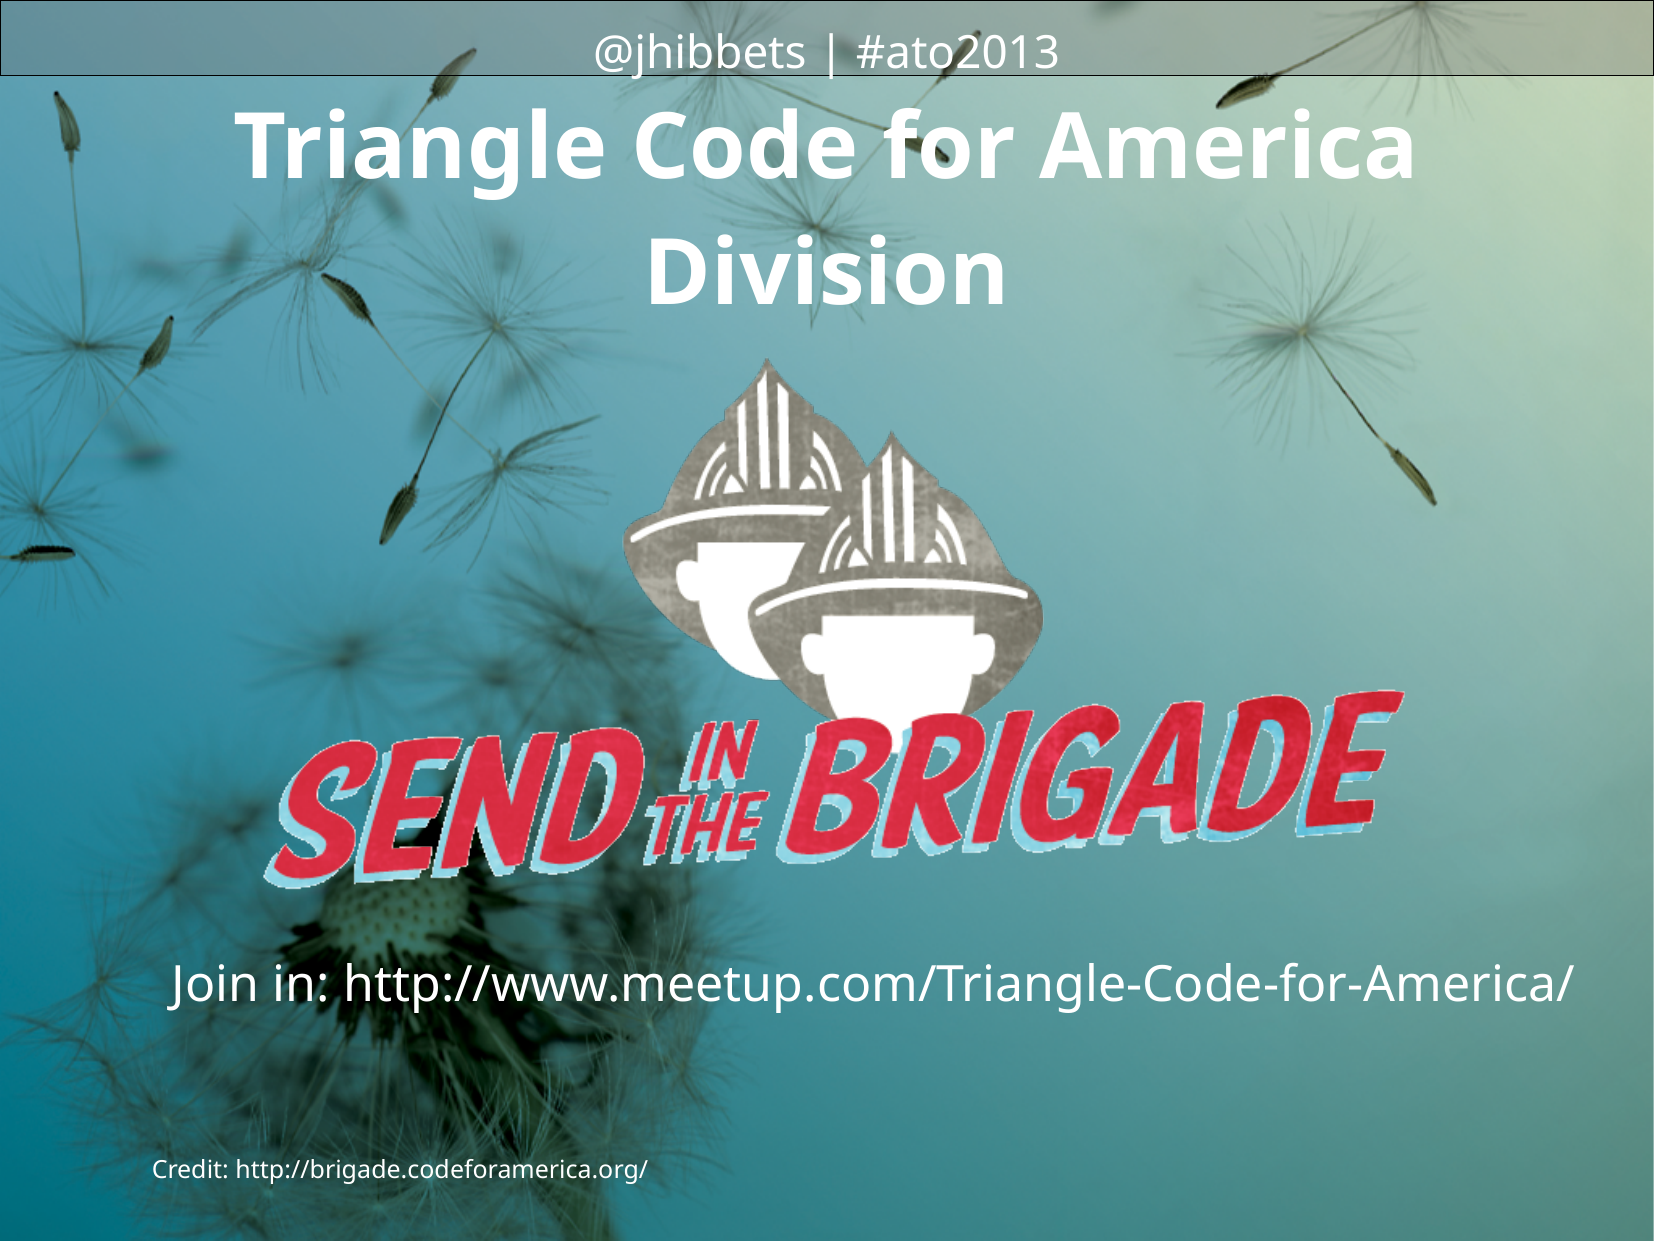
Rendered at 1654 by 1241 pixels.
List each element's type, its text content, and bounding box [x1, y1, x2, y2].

title Triangle Code for America Division [82, 102, 1571, 310]
text_box Join in: http://www.meetup.com/Triangle-Code-for-America/ [157, 941, 1599, 1080]
picture [0, 76, 1654, 1241]
text_box Credit: http://brigade.codeforamerica.org/ [137, 1144, 671, 1188]
